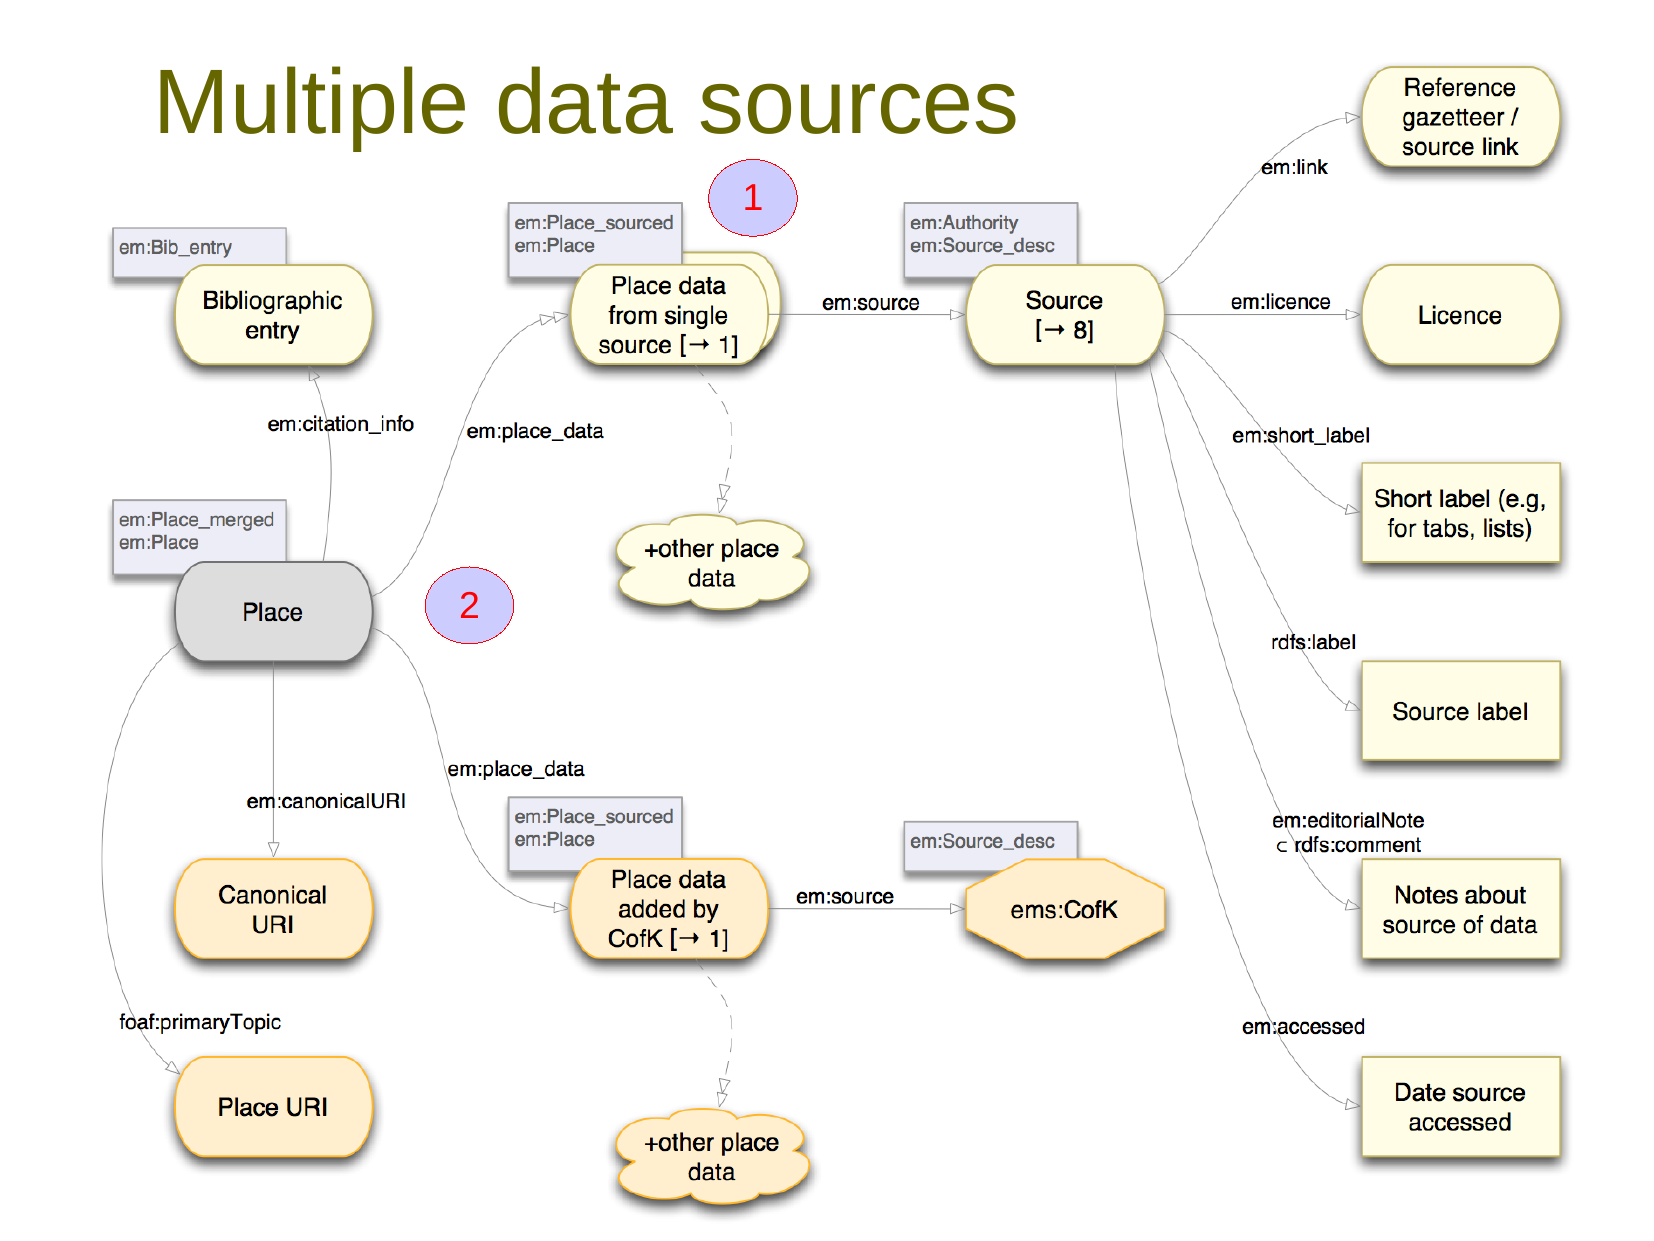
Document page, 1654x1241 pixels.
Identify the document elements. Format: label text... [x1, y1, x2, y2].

text_box 1 [708, 159, 798, 237]
title Multiple data sources [23, 25, 1152, 178]
picture [53, 29, 1603, 1241]
text_box 2 [425, 566, 514, 644]
